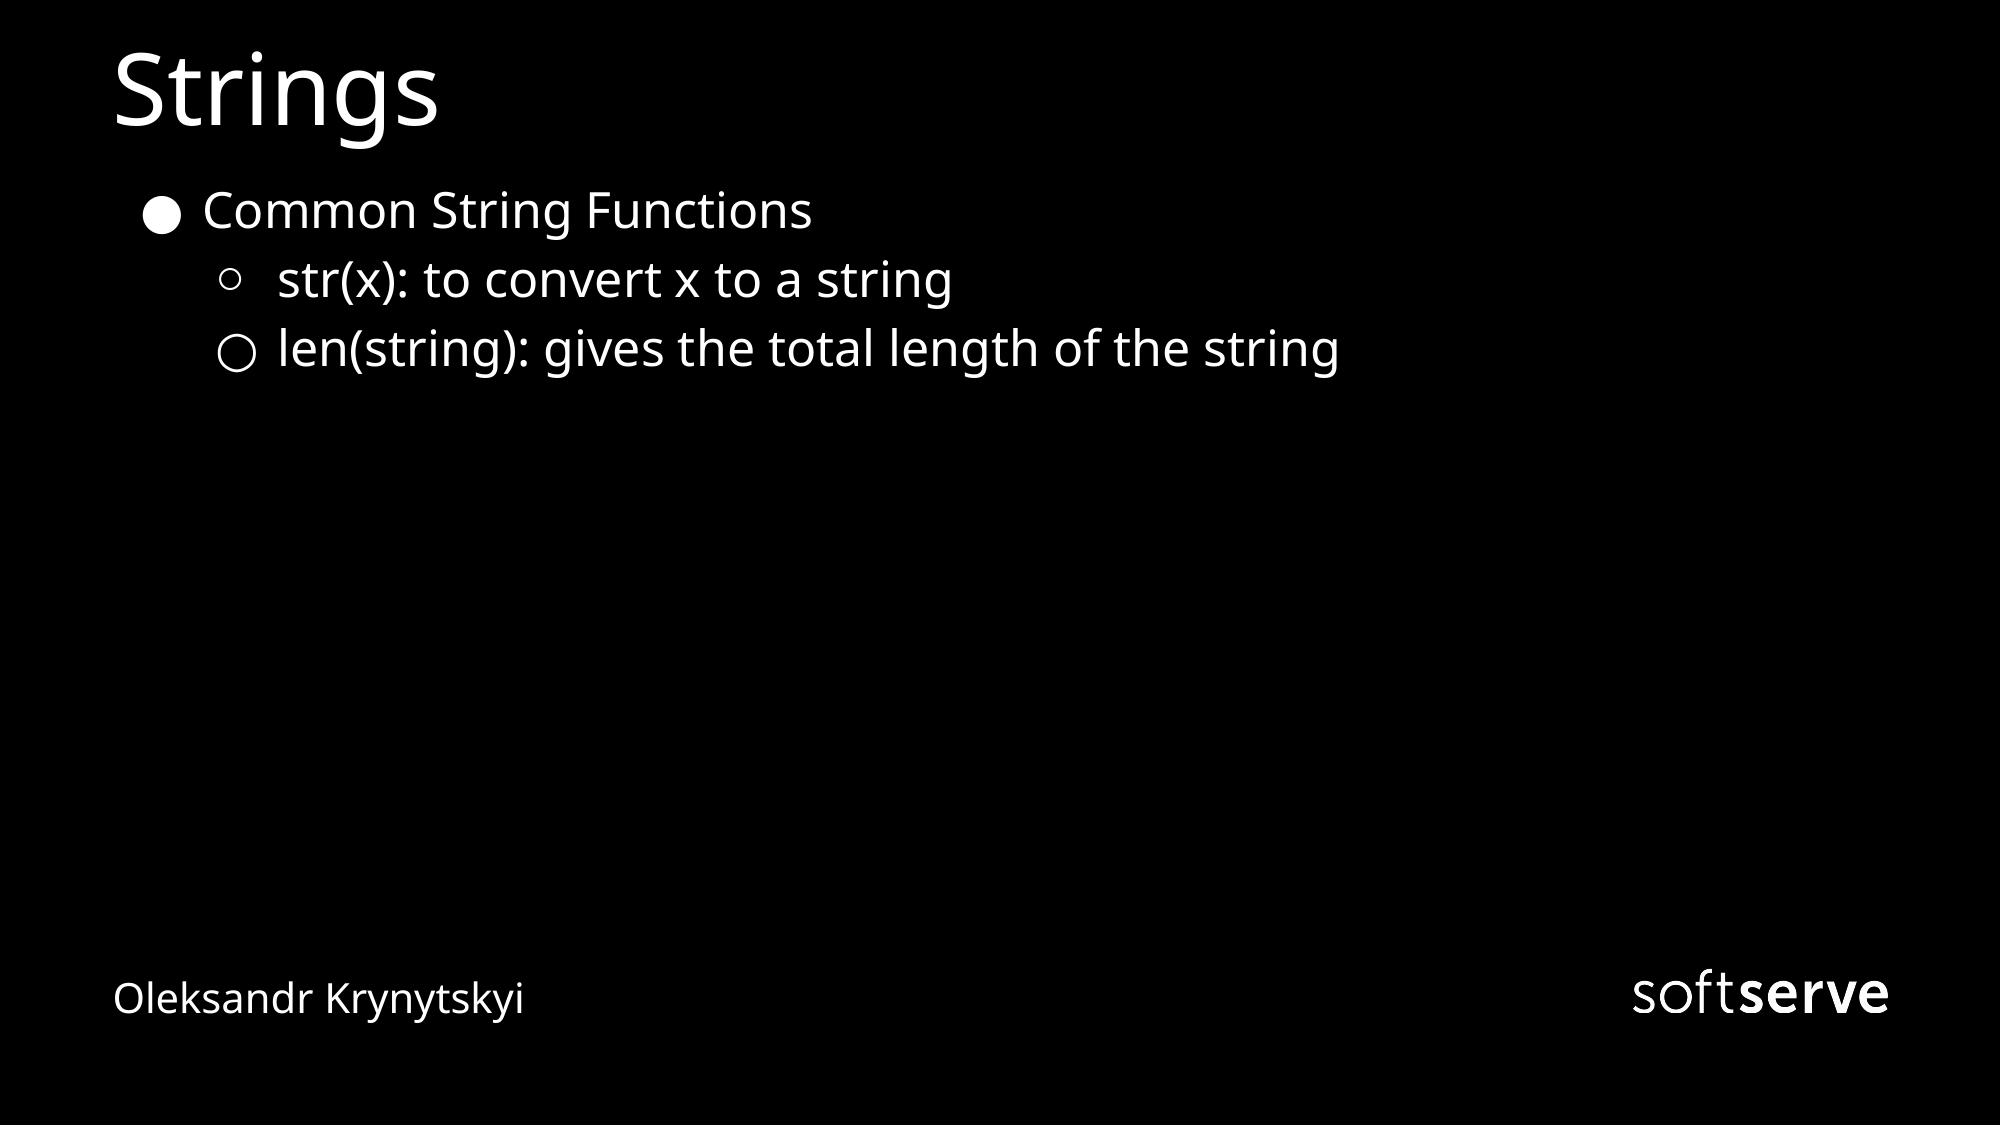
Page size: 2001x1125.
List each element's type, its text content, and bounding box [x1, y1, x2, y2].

text_box Common String Functions str(x): to convert x to a string len(string): gives the total length of the string [112, 154, 1888, 900]
picture [1633, 968, 1888, 1013]
list Oleksandr Krynytskyi [112, 970, 682, 1019]
title Strings [112, 33, 1888, 154]
